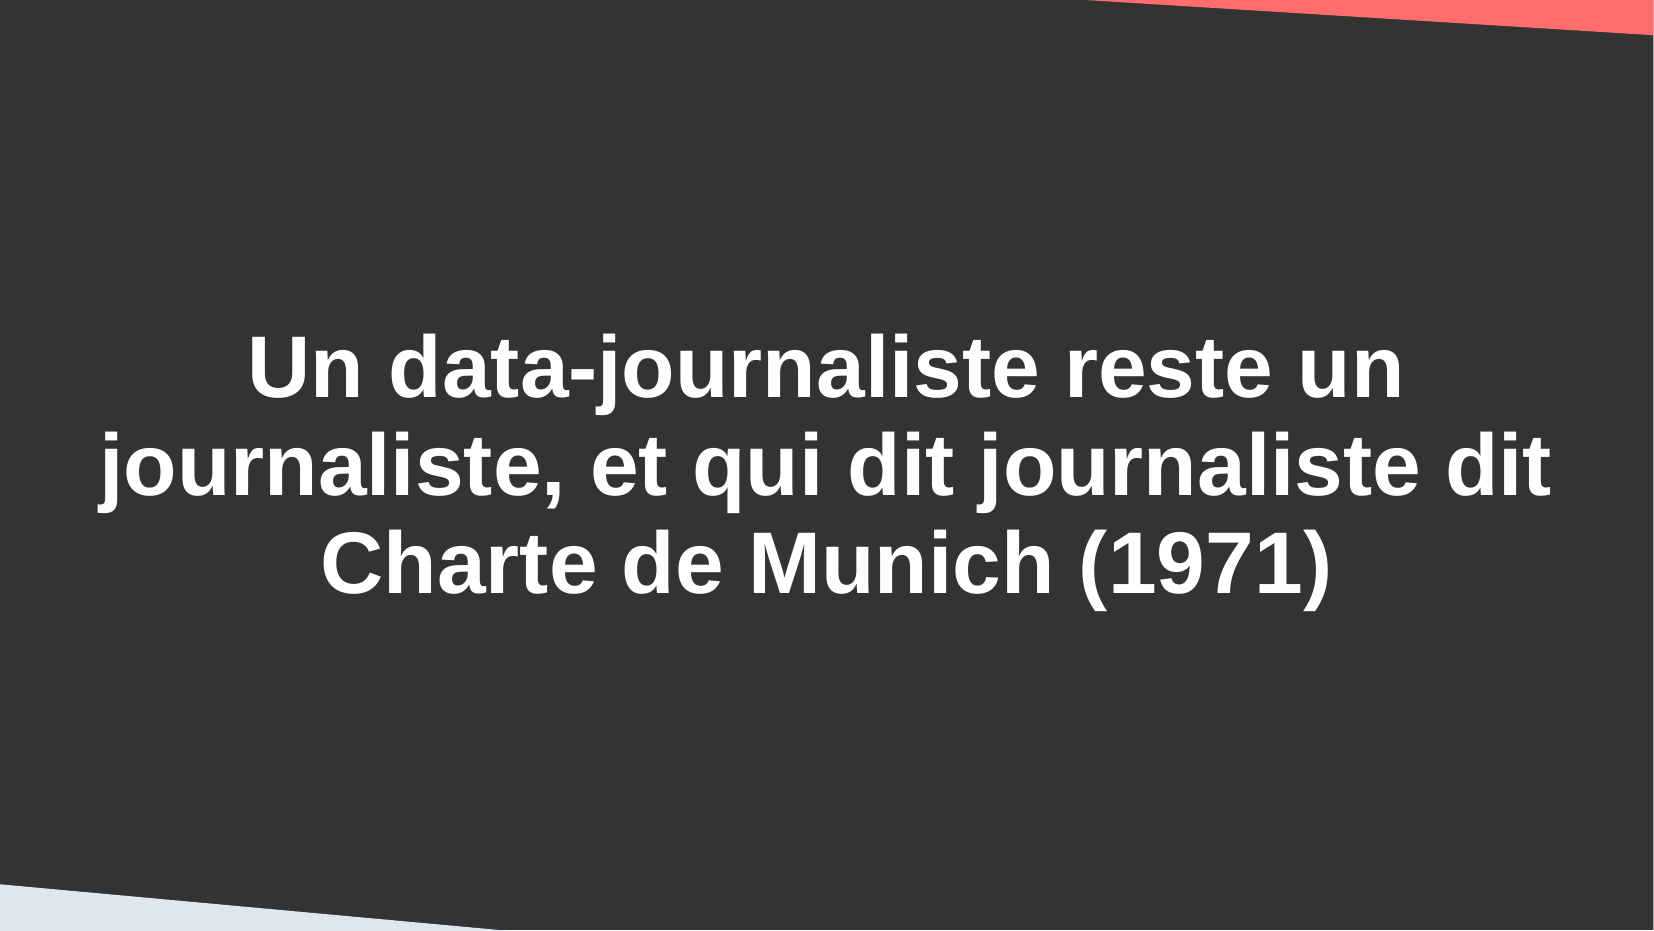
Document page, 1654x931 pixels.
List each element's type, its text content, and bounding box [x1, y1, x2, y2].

text_box [1085, 0, 1654, 36]
title Un data-journaliste reste un journaliste, et qui dit journaliste dit Charte de Munich (1971) [31, 318, 1622, 612]
text_box [0, 884, 511, 931]
